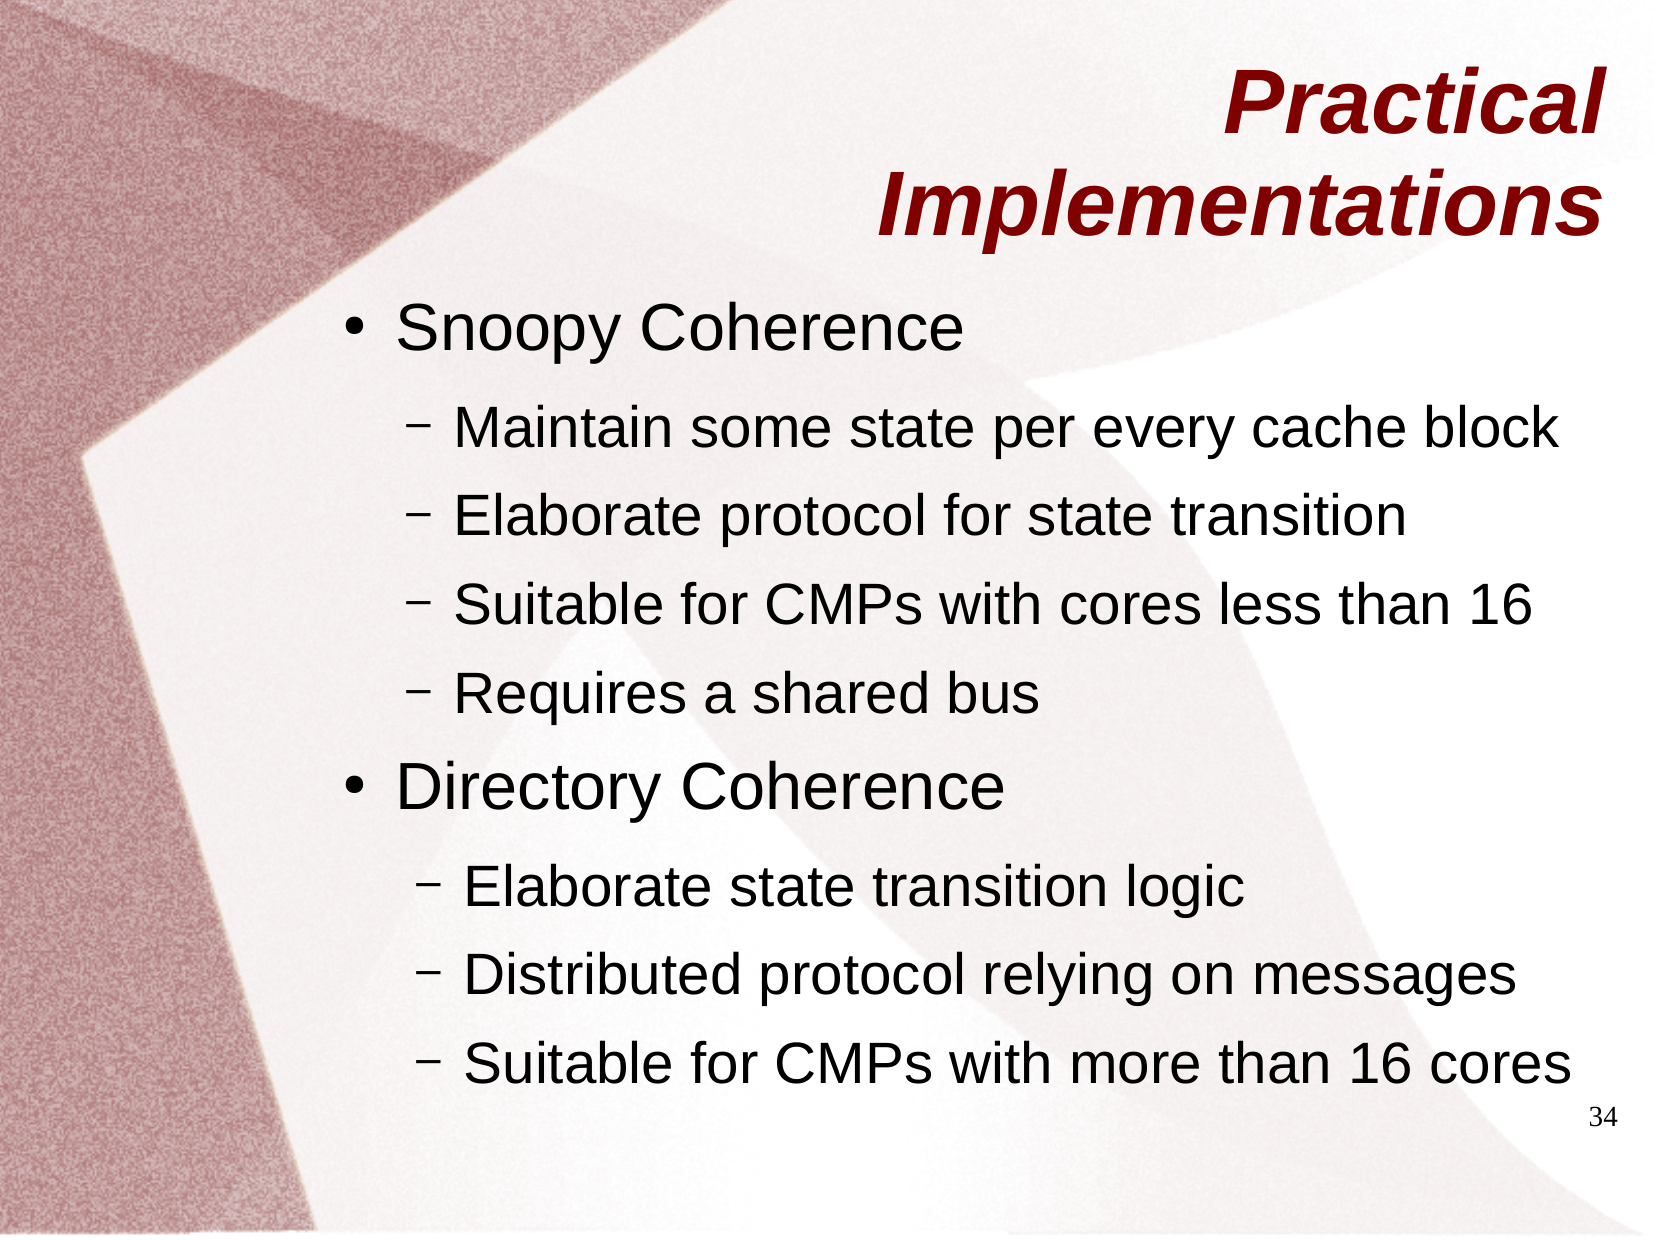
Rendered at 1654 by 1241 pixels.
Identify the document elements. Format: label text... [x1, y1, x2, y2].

title Practical Implementations [596, 49, 1607, 257]
list Snoopy Coherence Maintain some state per every cache block Elaborate protocol for state transition Suitable for CMPs with cores less than 16 Requires a shared bus Directory Coherence Elaborate state transition logic Distributed protocol relying on messages Suitable for CMPs with more than 16 cores [324, 290, 1601, 1096]
picture [0, 0, 1654, 1241]
